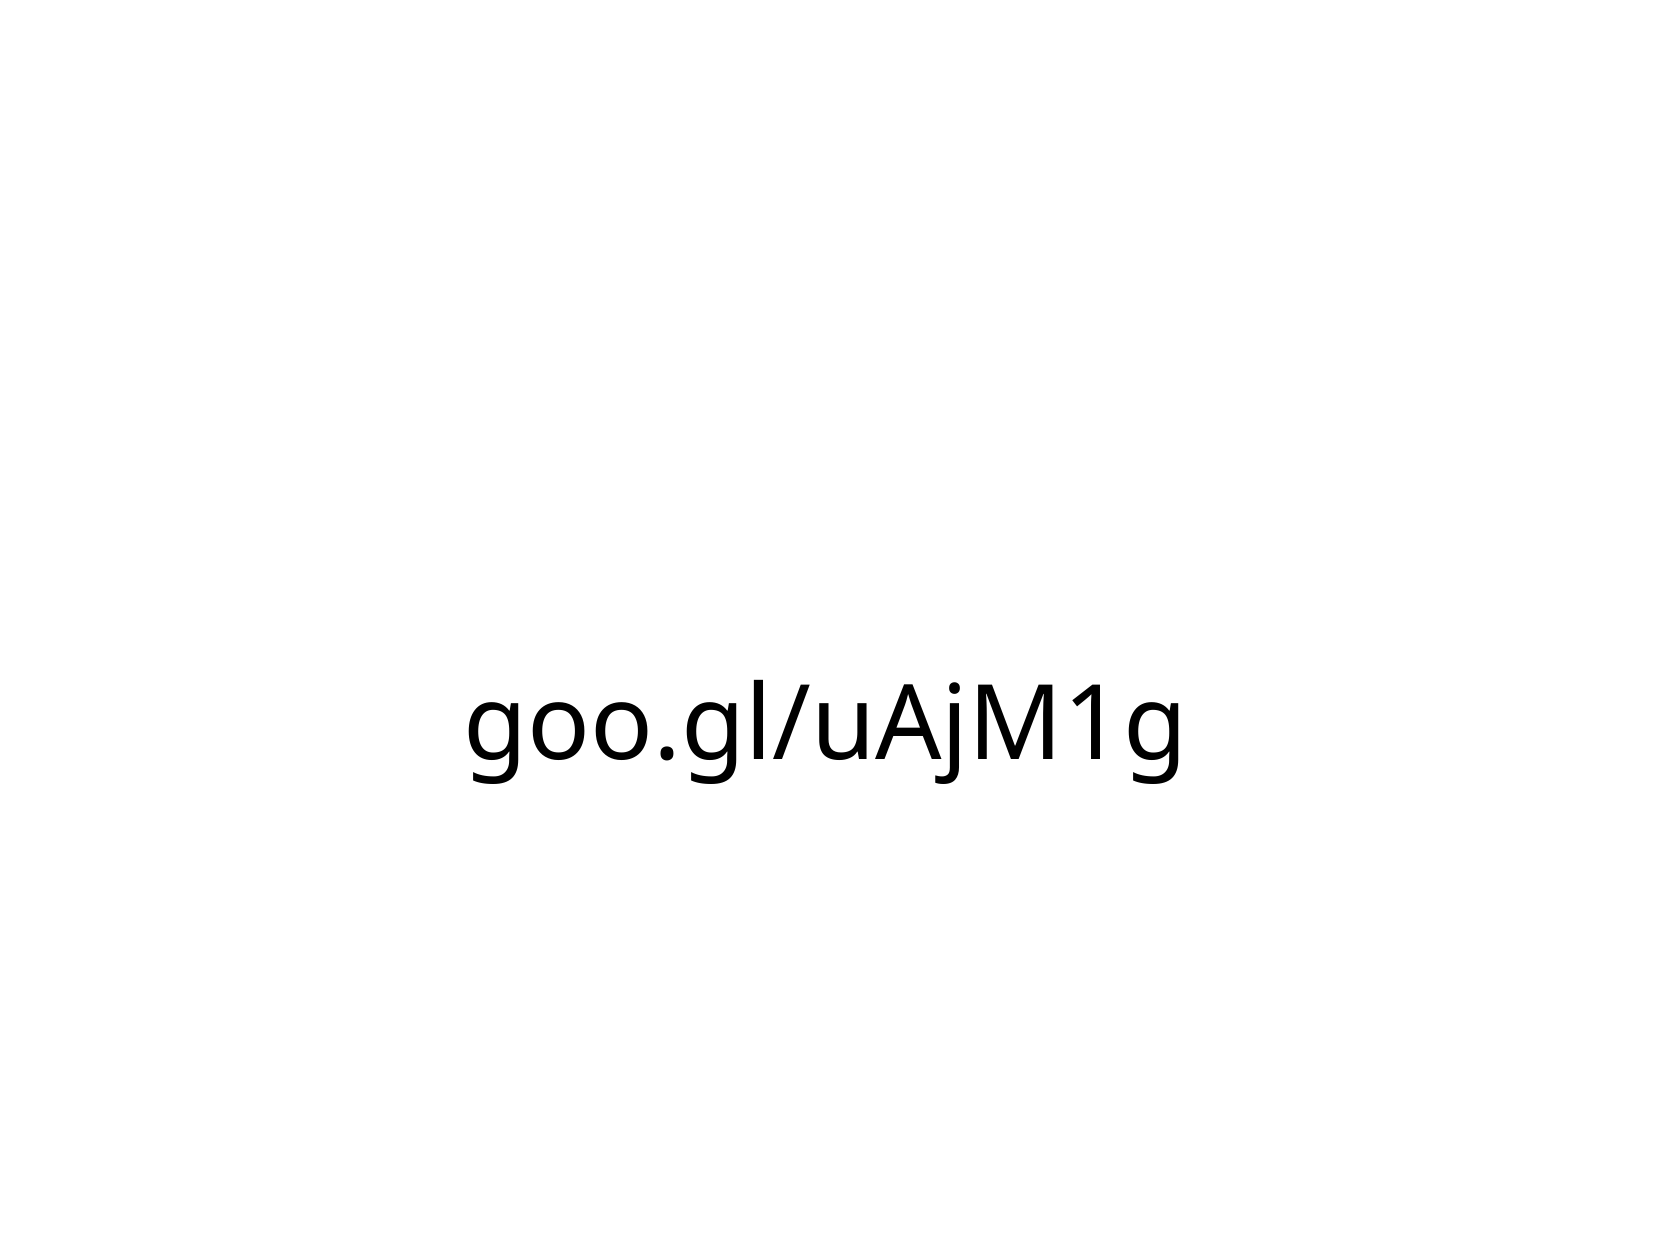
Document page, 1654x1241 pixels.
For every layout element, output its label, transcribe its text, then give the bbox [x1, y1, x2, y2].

text_box goo.gl/uAjM1g [448, 498, 1205, 743]
